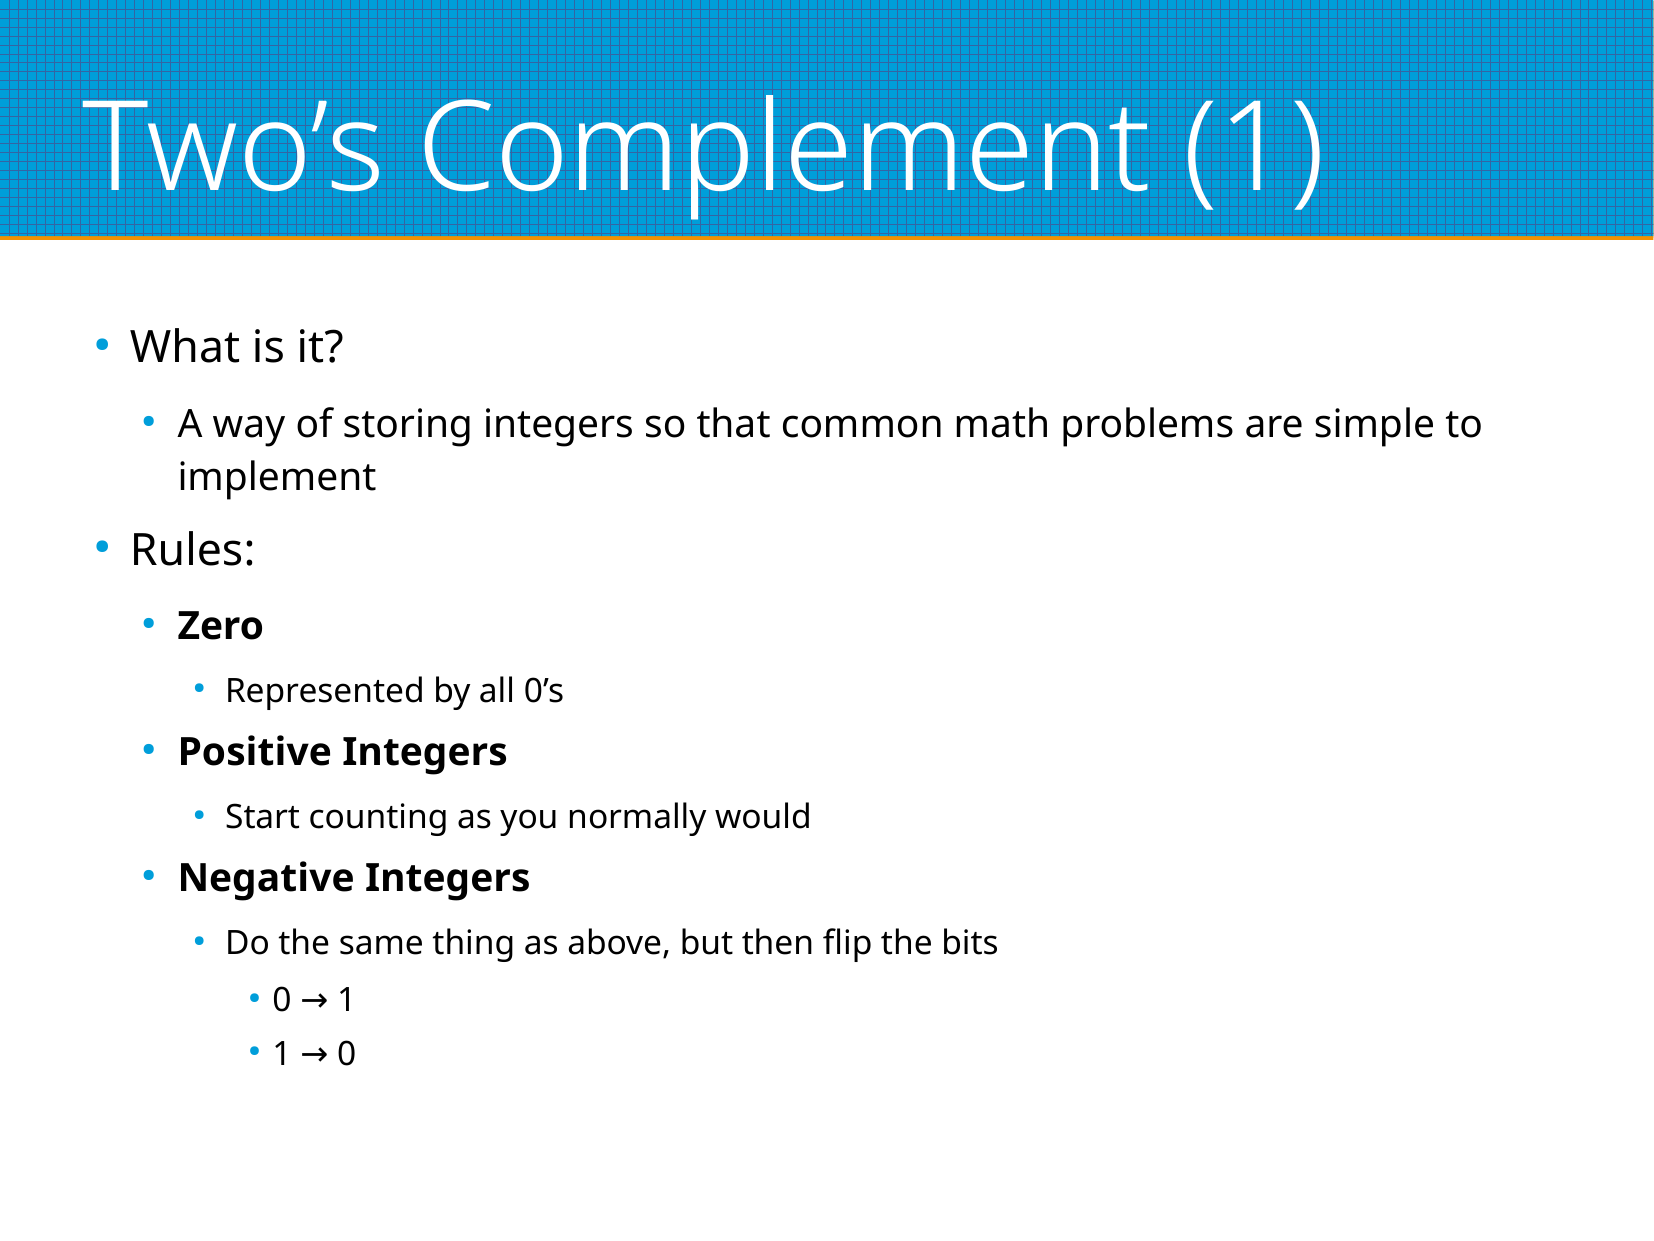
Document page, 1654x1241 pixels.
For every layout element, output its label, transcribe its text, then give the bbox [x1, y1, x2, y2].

list What is it? A way of storing integers so that common math problems are simple to implement Rules: Zero Represented by all 0’s Positive Integers Start counting as you normally would Negative Integers Do the same thing as above, but then flip the bits 0 → 1 1 → 0 [82, 314, 1563, 1081]
title Two’s Complement (1) [82, 19, 1571, 227]
